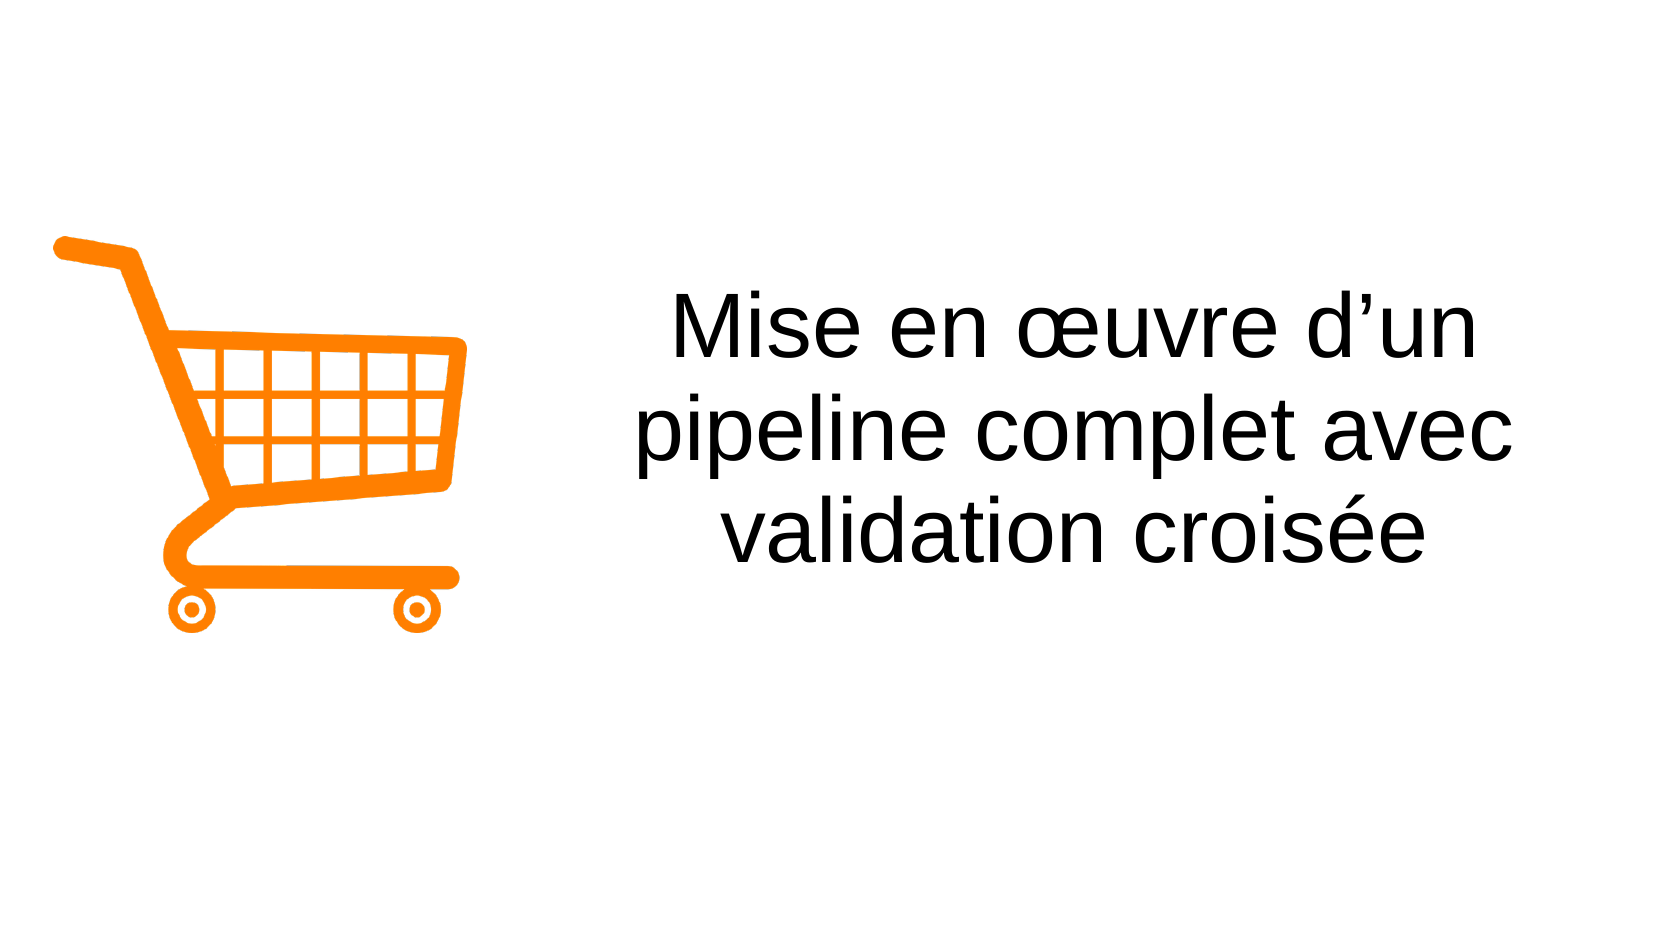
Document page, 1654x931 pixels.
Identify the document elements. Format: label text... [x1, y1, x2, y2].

title Mise en œuvre d’un pipeline complet avec validation croisée [614, 172, 1536, 686]
picture [53, 236, 467, 633]
